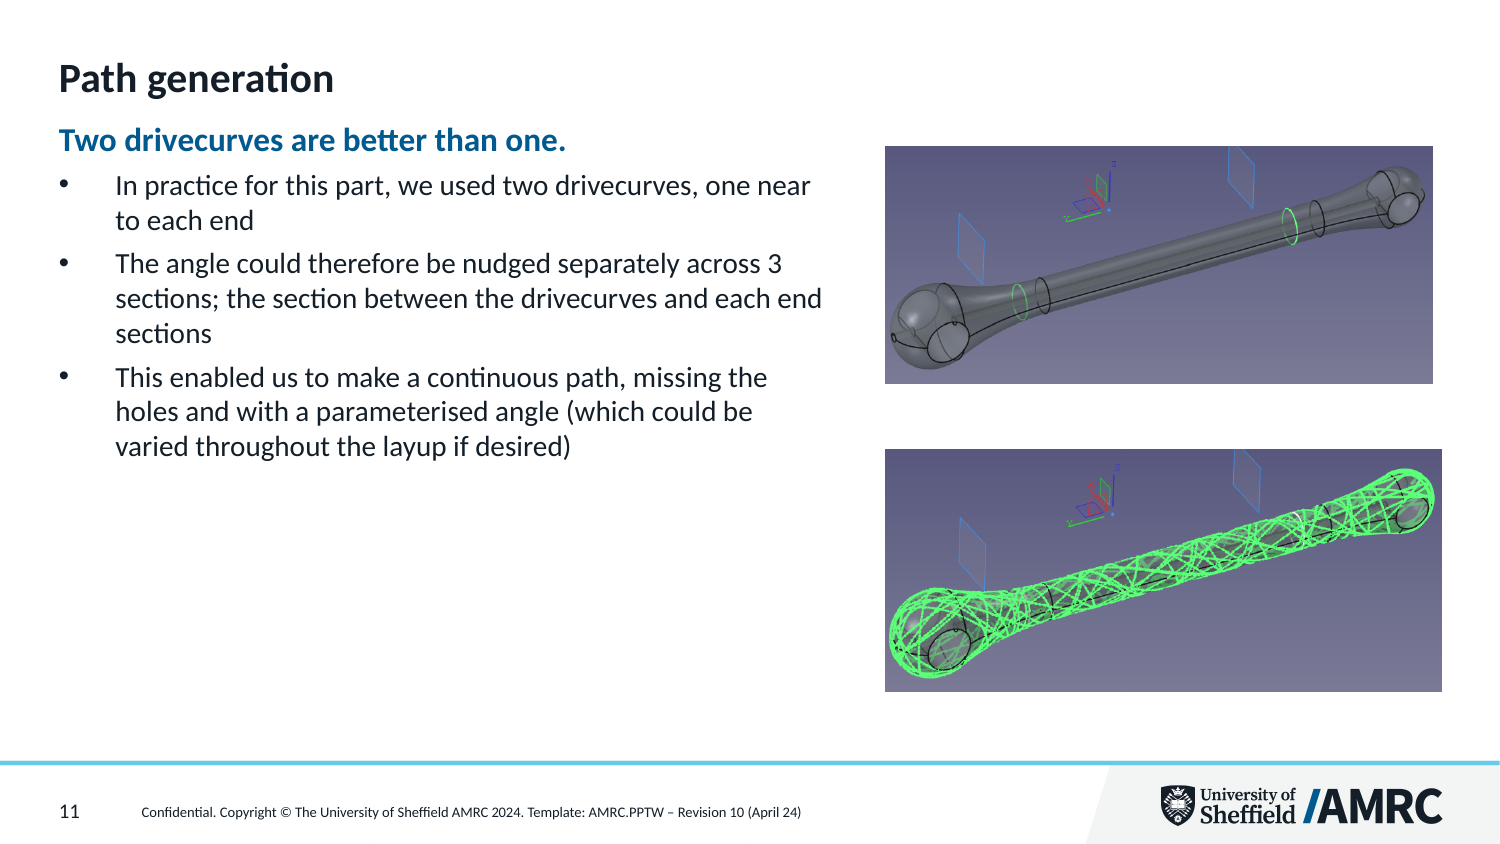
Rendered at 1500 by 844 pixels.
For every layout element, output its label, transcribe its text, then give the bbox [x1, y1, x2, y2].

title Path generation [59, 50, 1029, 101]
list Two drivecurves are better than one. In practice for this part, we used two drivecurves, one near to each end The angle could therefore be nudged separately across 3 sections; the section between the drivecurves and each end sections This enabled us to make a continuous path, missing the holes and with a parameterised angle (which could be varied throughout the layup if desired) [59, 118, 827, 717]
picture [0, 0, 1500, 844]
